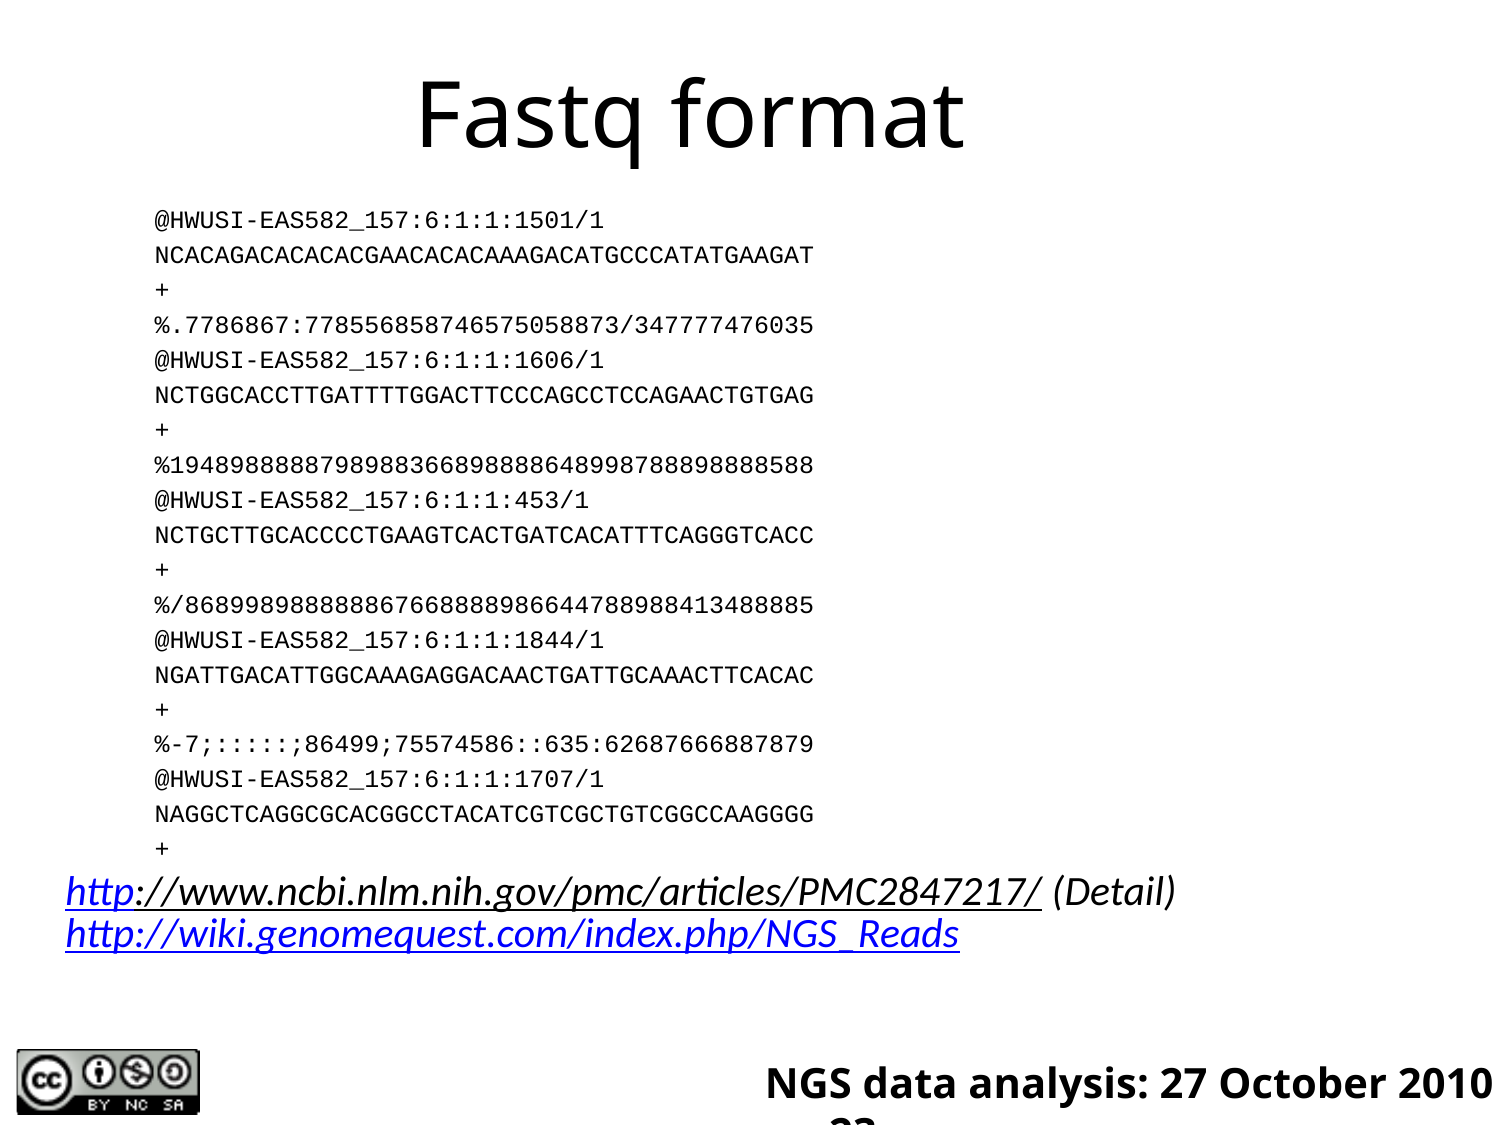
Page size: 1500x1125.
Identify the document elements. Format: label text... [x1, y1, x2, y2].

text_box http://www.ncbi.nlm.nih.gov/pmc/articles/PMC2847217/ (Detail) http://wiki.genomequest.com/index.php/NGS_Reads [50, 825, 1412, 1071]
title Fastq format [112, 17, 1269, 205]
list @HWUSI-EAS582_157:6:1:1:1501/1 NCACAGACACACACGAACACACAAAGACATGCCCATATGAAGAT + %.7786867:778556858746575058873/347777476035 @HWUSI-EAS582_157:6:1:1:1606/1 NCTGGCACCTTGATTTTGGACTTCCCAGCCTCCAGAACTGTGAG + %1948988888798988366898888648998788898888588 @HWUSI-EAS582_157:6:1:1:453/1 NCTGCTTGCACCCCTGAAGTCACTGATCACATTTCAGGGTCACC + %/868998988888867668888986644788988413488885 @HWUSI-EAS582_157:6:1:1:1844/1 NGATTGACATTGGCAAAGAGGACAACTGATTGCAAACTTCACAC + %-7;:::::;86499;75574586::635:62687666887879 @HWUSI-EAS582_157:6:1:1:1707/1 NAGGCTCAGGCGCACGGCCTACATCGTCGCTGTCGGCCAAGGGG + [139, 196, 1296, 825]
picture [16, 1049, 200, 1115]
